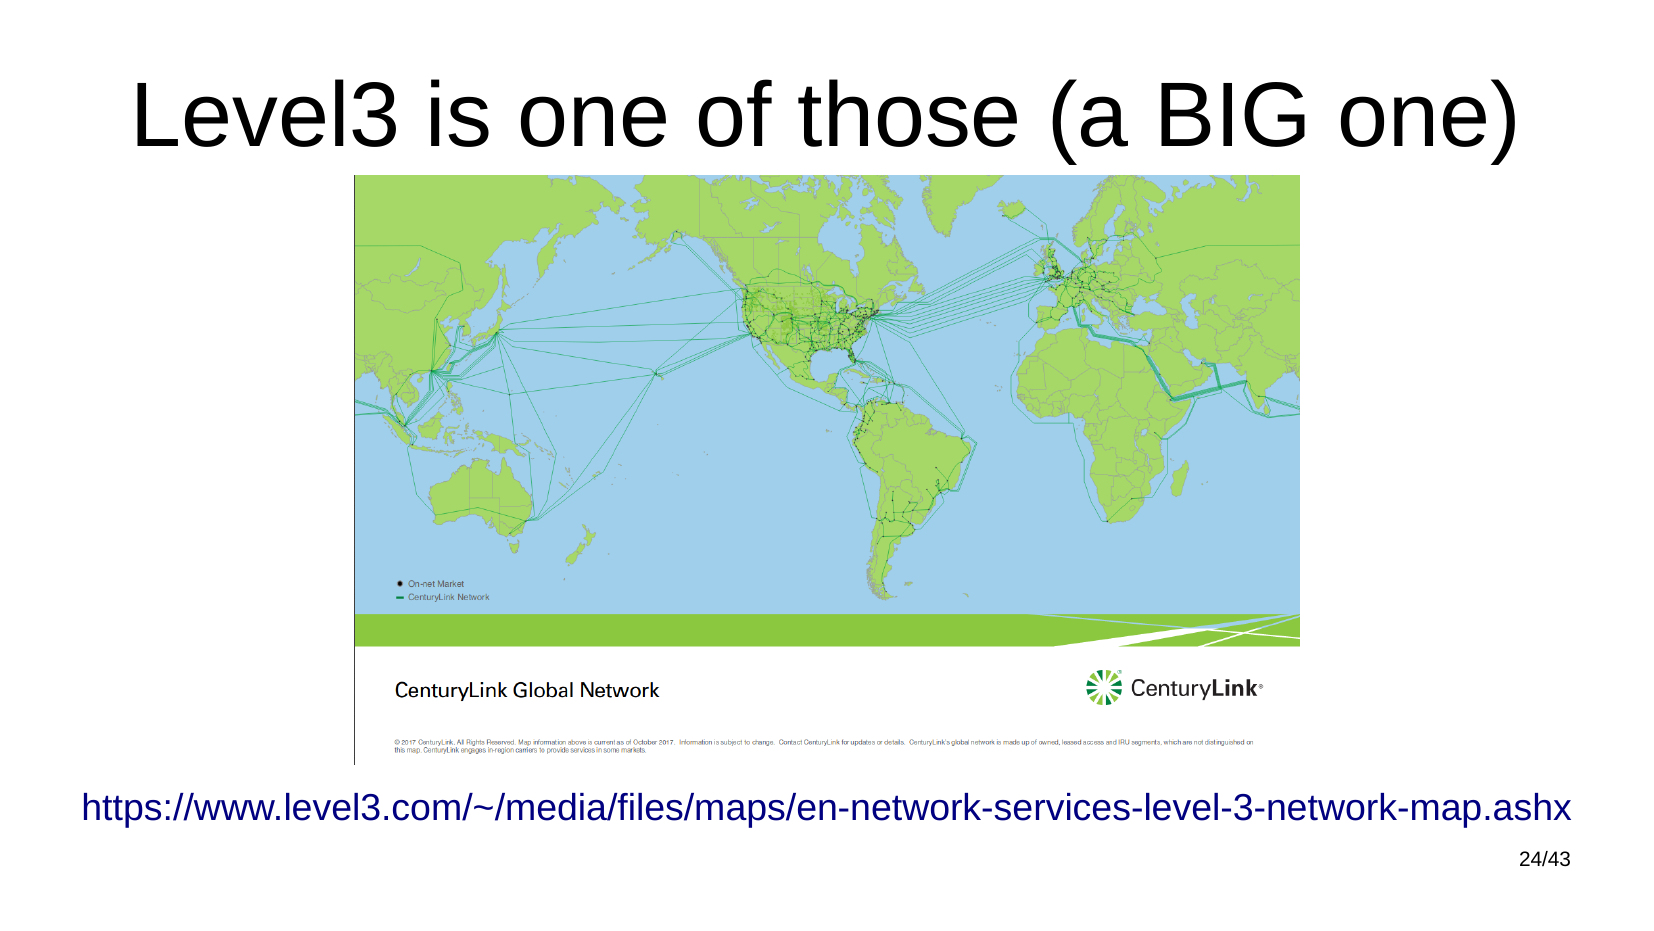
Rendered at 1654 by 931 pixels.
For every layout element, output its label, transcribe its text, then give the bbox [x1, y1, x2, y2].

text_box https://www.level3.com/~/media/files/maps/en-network-services-level-3-network-map.ashx [66, 779, 1587, 837]
picture [354, 175, 1300, 766]
title Level3 is one of those (a BIG one) [82, 37, 1571, 193]
